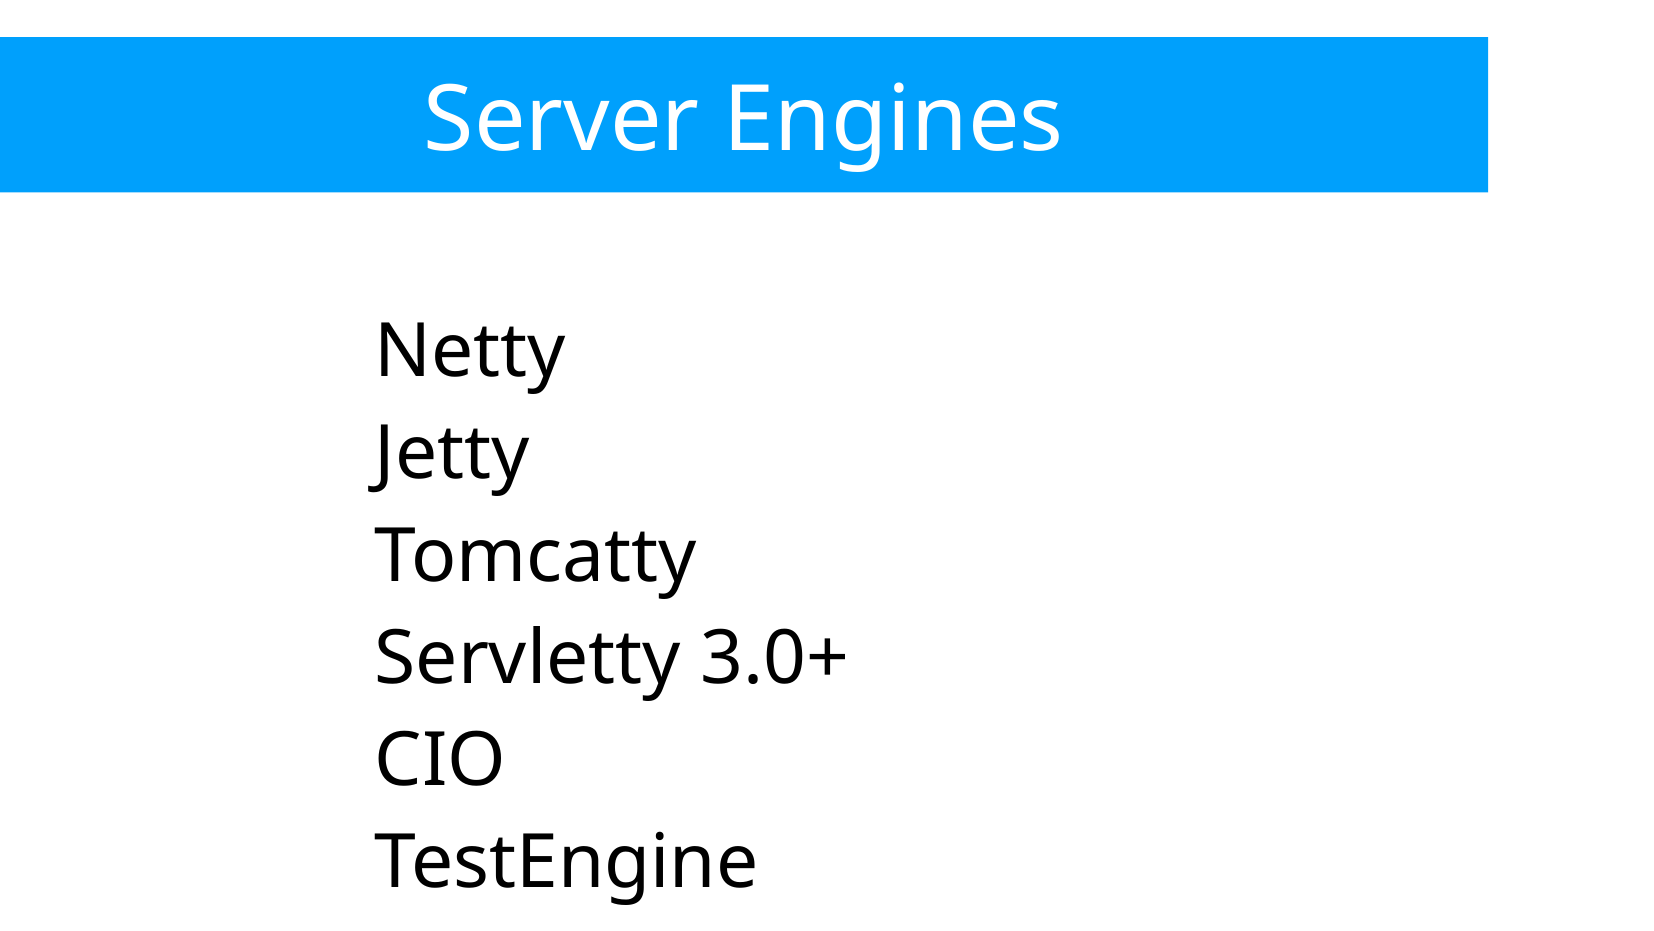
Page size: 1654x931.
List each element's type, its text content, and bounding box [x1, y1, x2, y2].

title Server Engines [0, 37, 1489, 193]
text_box Netty Jetty Tomcatty Servletty 3.0+ CIO TestEngine [360, 288, 1306, 786]
